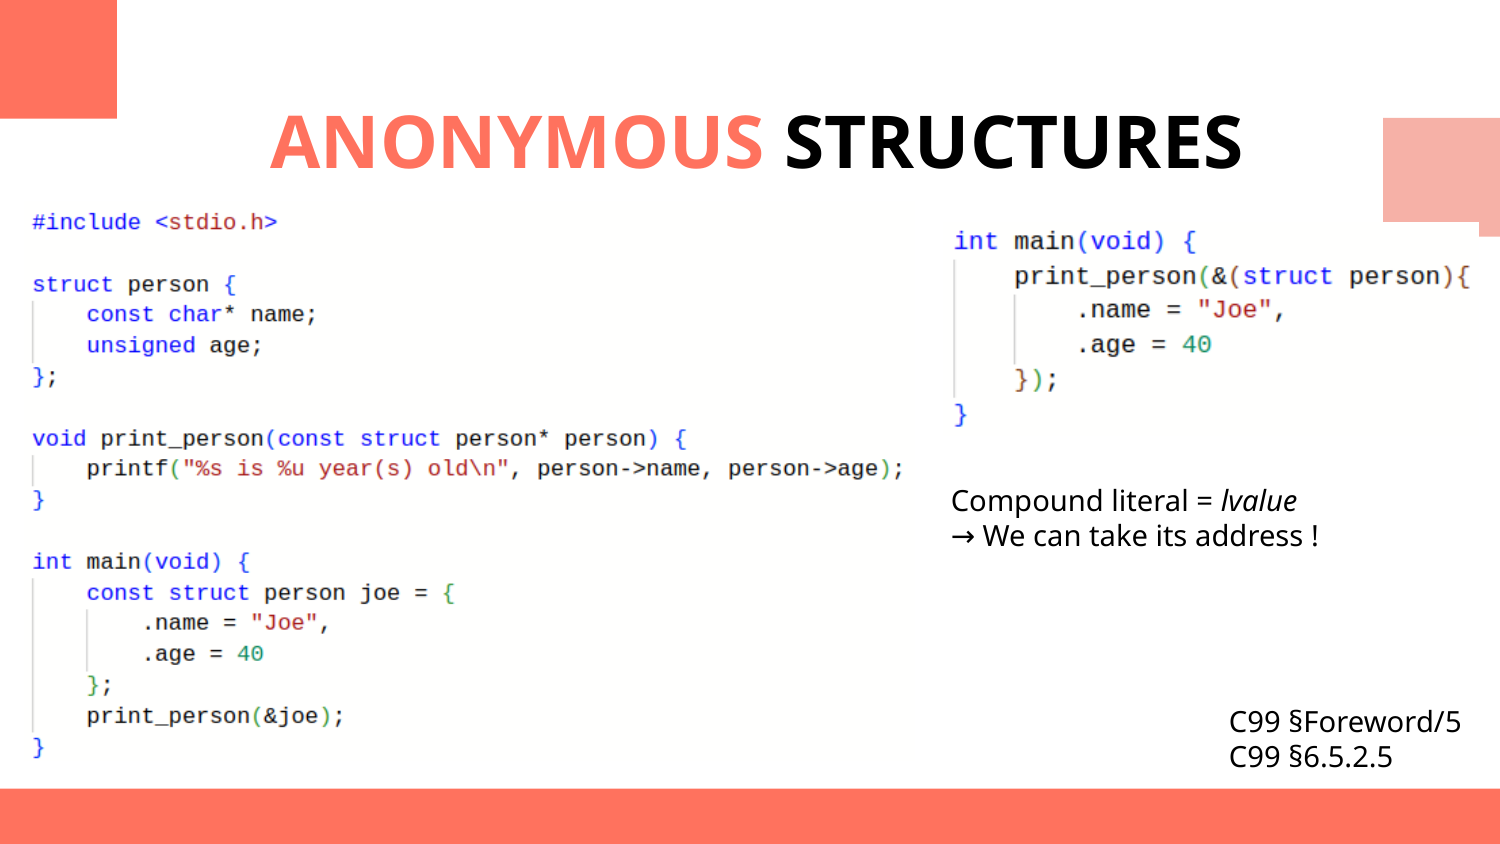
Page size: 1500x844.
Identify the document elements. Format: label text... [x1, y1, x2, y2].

picture [24, 201, 915, 762]
picture [943, 222, 1479, 436]
text_box C99 §Foreword/5 C99 §6.5.2.5 [1213, 688, 1500, 787]
title ANONYMOUS STRUCTURES [105, 102, 1410, 177]
text_box Compound literal = lvalue → We can take its address ! [935, 467, 1437, 583]
